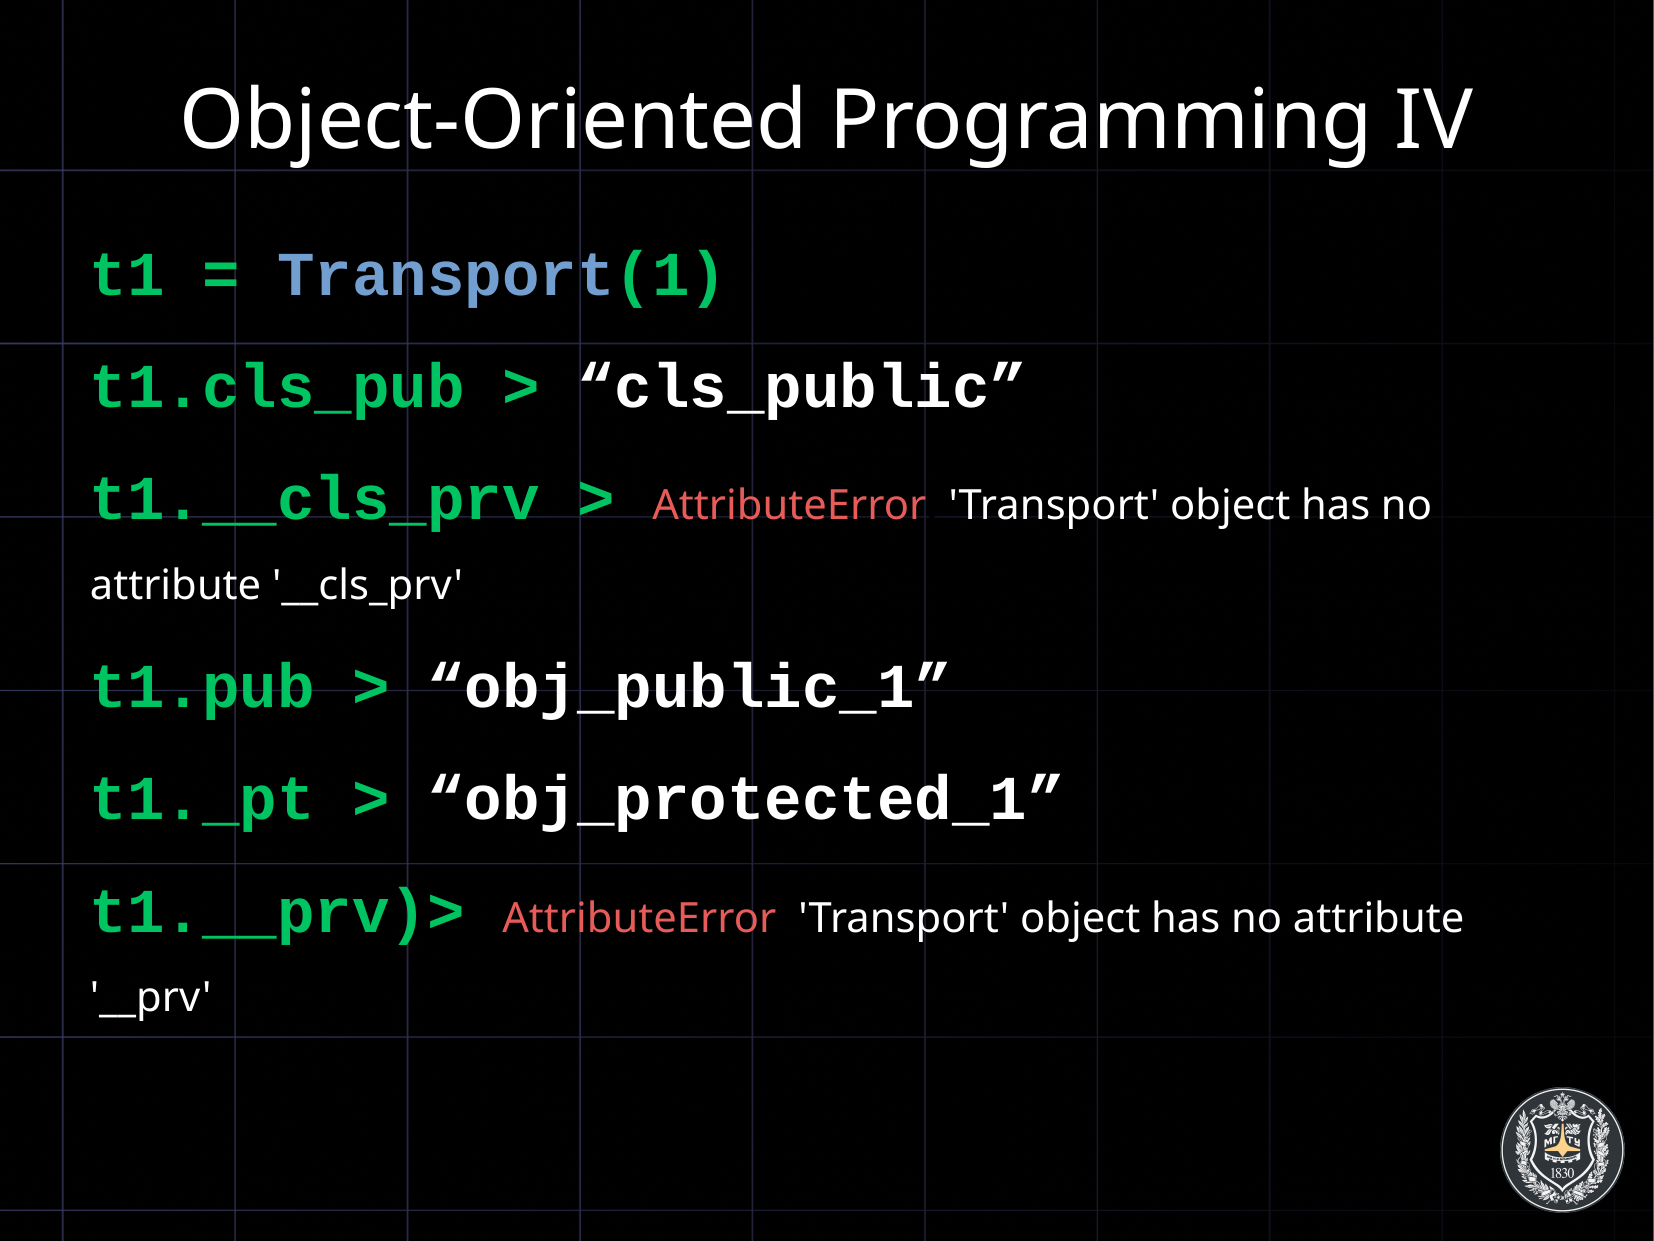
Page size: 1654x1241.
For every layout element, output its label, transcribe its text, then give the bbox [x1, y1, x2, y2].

picture [0, 0, 1654, 1241]
text_box t1 = Transport(1) t1.cls_pub > “cls_public” t1.__cls_prv > AttributeError: 'Transport' object has no attribute '__cls_prv' t1.pub > “obj_public_1” t1._pt > “obj_protected_1” t1.__prv)> AttributeError: 'Transport' object has no attribute '__prv' [74, 187, 1575, 1241]
text_box Object-Oriented Programming IV [82, 37, 1571, 187]
